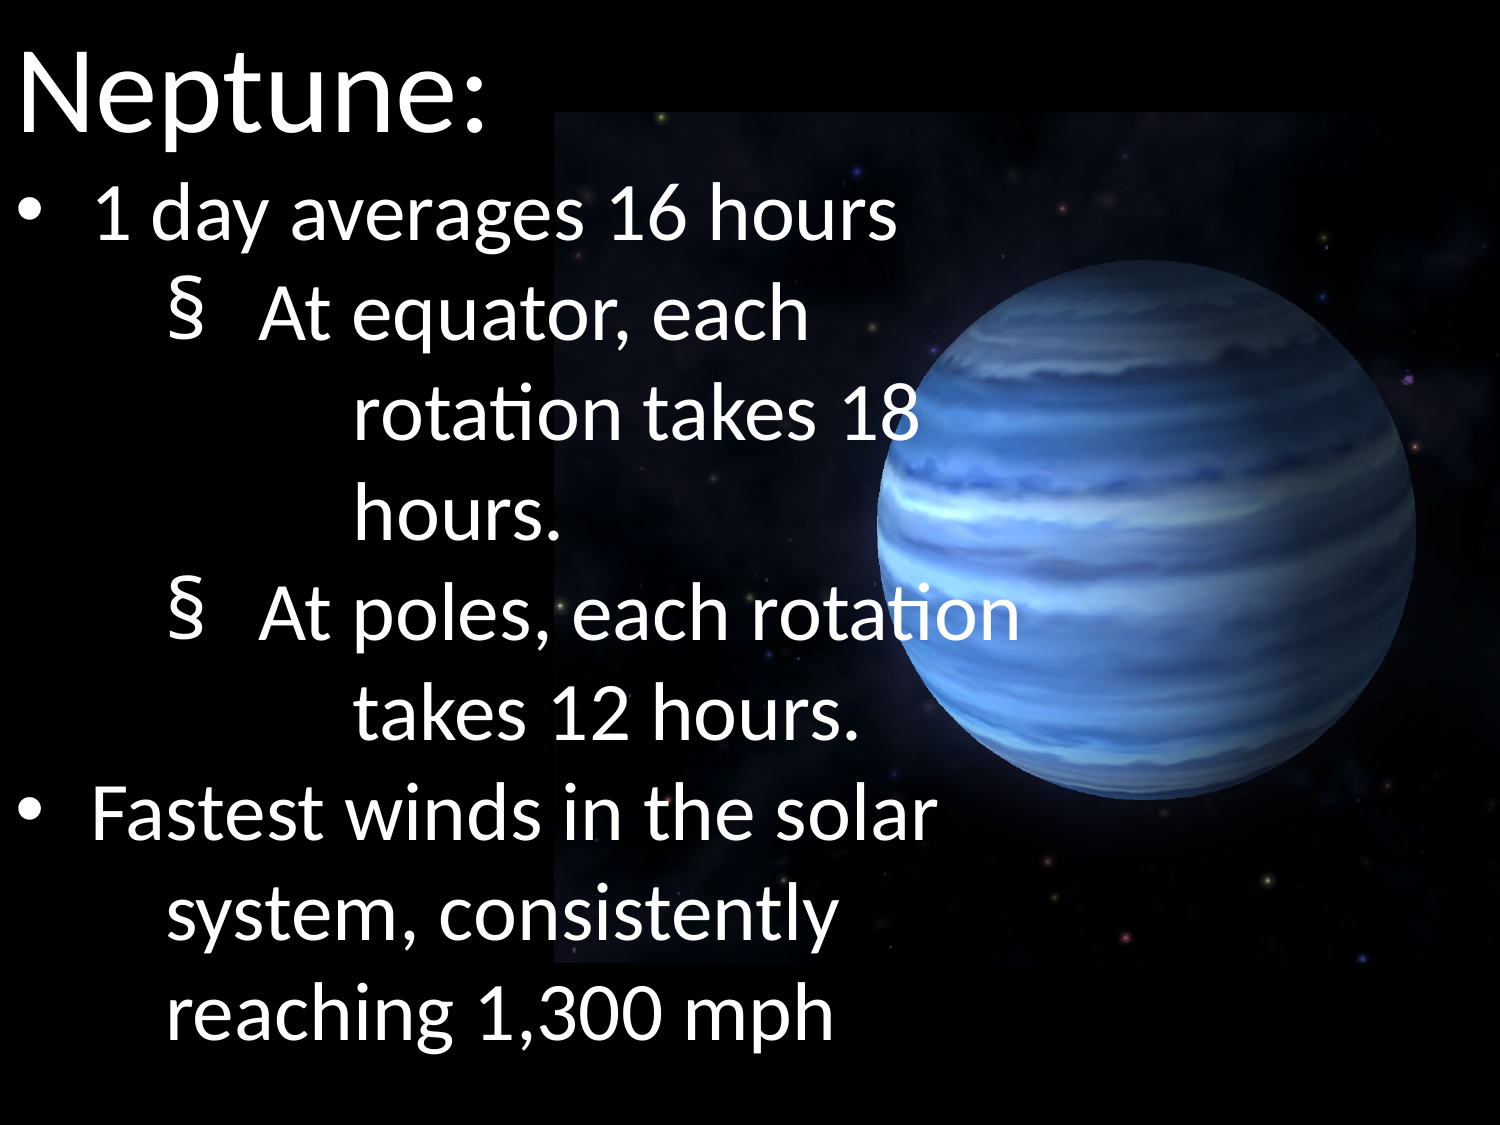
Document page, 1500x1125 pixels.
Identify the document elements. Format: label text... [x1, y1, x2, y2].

text_box Neptune: 1 day averages 16 hours At equator, each rotation takes 18 hours. At poles, each rotation takes 12 hours. Fastest winds in the solar system, consistently reaching 1,300 mph [0, 0, 1046, 1125]
picture [1046, 112, 1500, 963]
